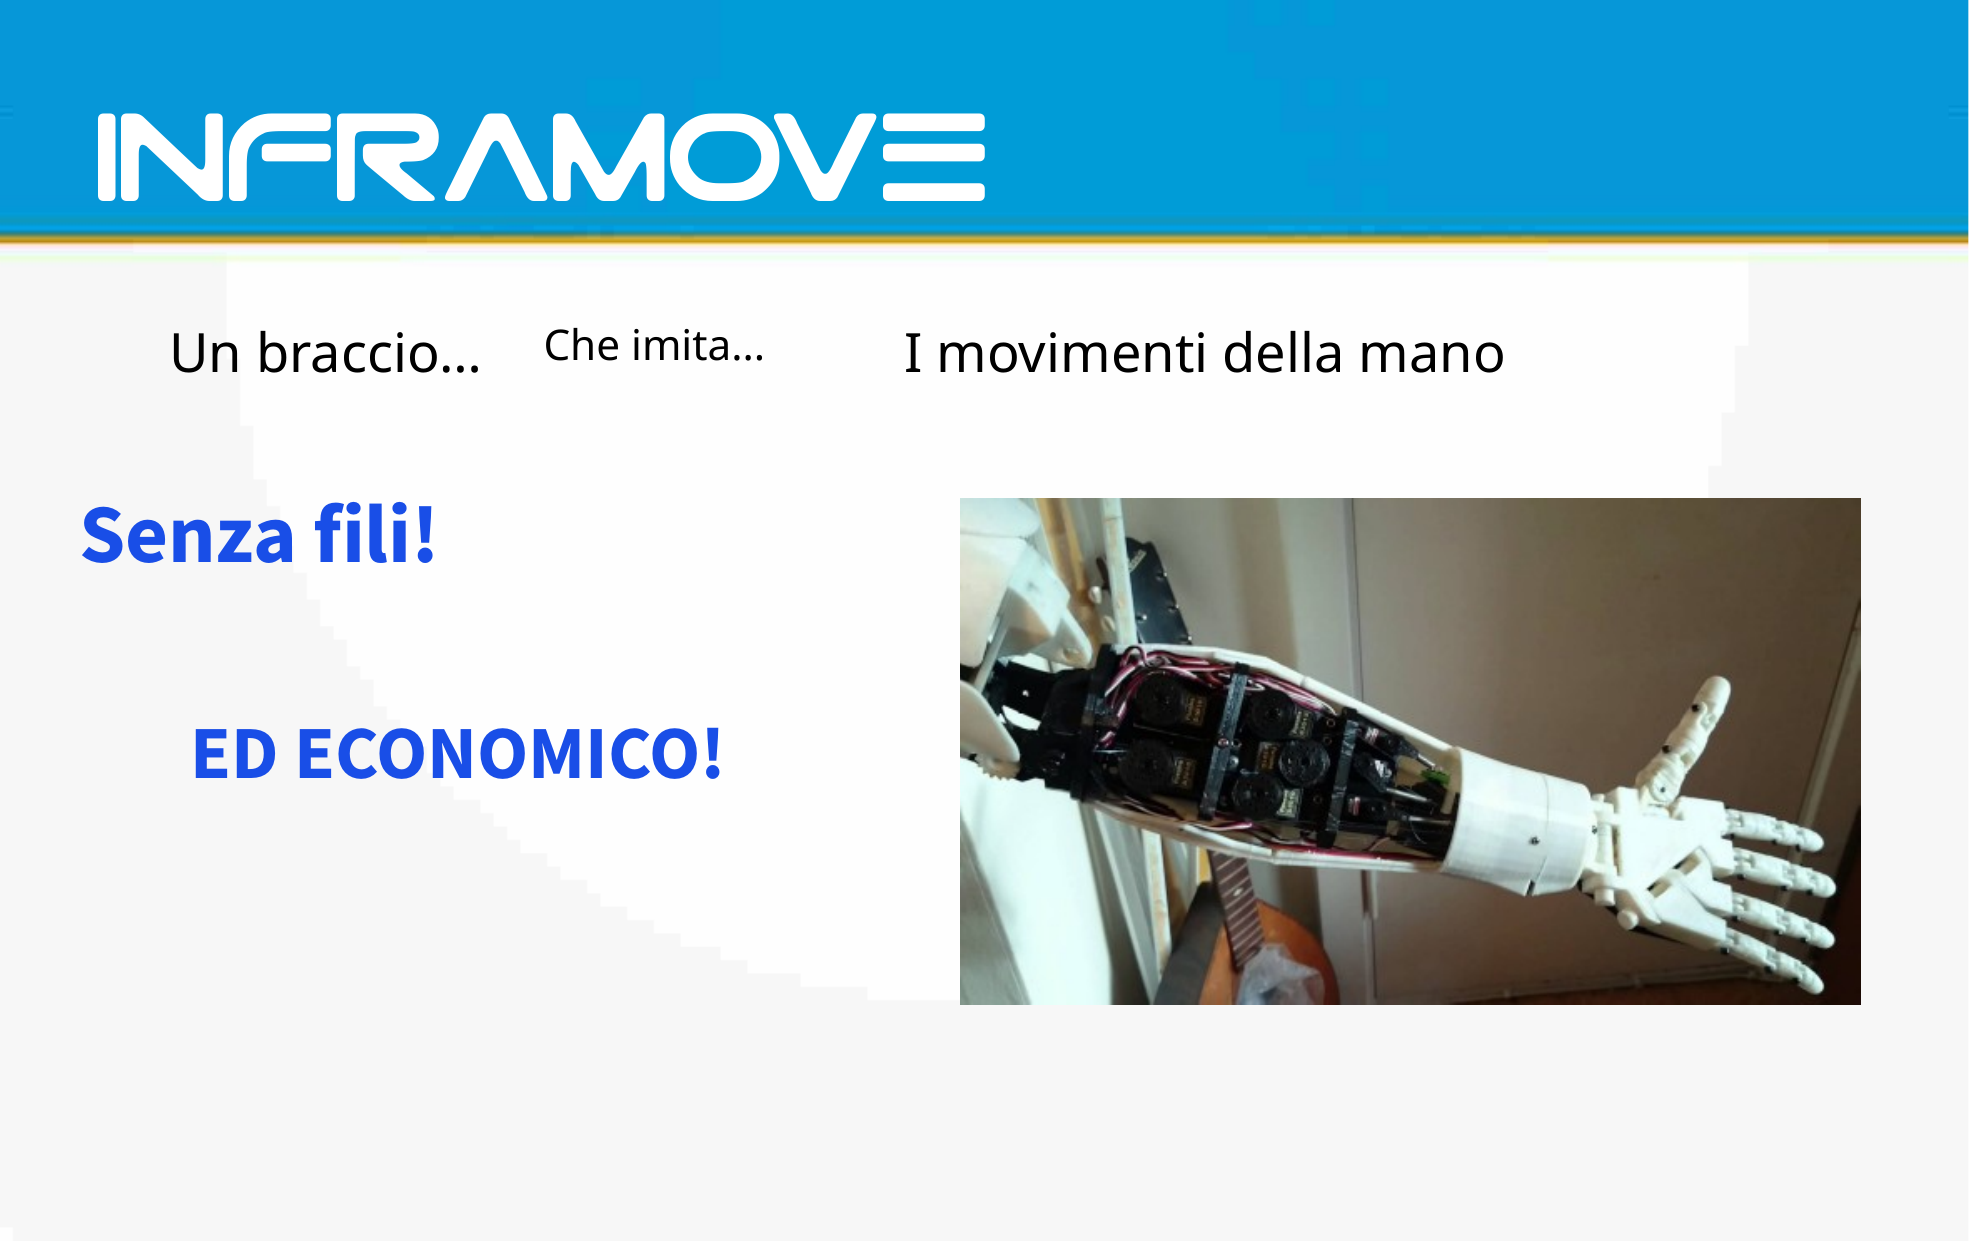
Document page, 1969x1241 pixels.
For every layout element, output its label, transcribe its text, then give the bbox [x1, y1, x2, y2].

title inframove [98, 19, 1870, 227]
list ED ECONOMICO! [120, 705, 751, 856]
list I movimenti della mano [833, 315, 1516, 406]
list Un braccio… [98, 315, 488, 406]
list Che imita... [488, 315, 826, 406]
list Senza fili! [8, 480, 766, 616]
picture [0, 232, 1969, 1241]
